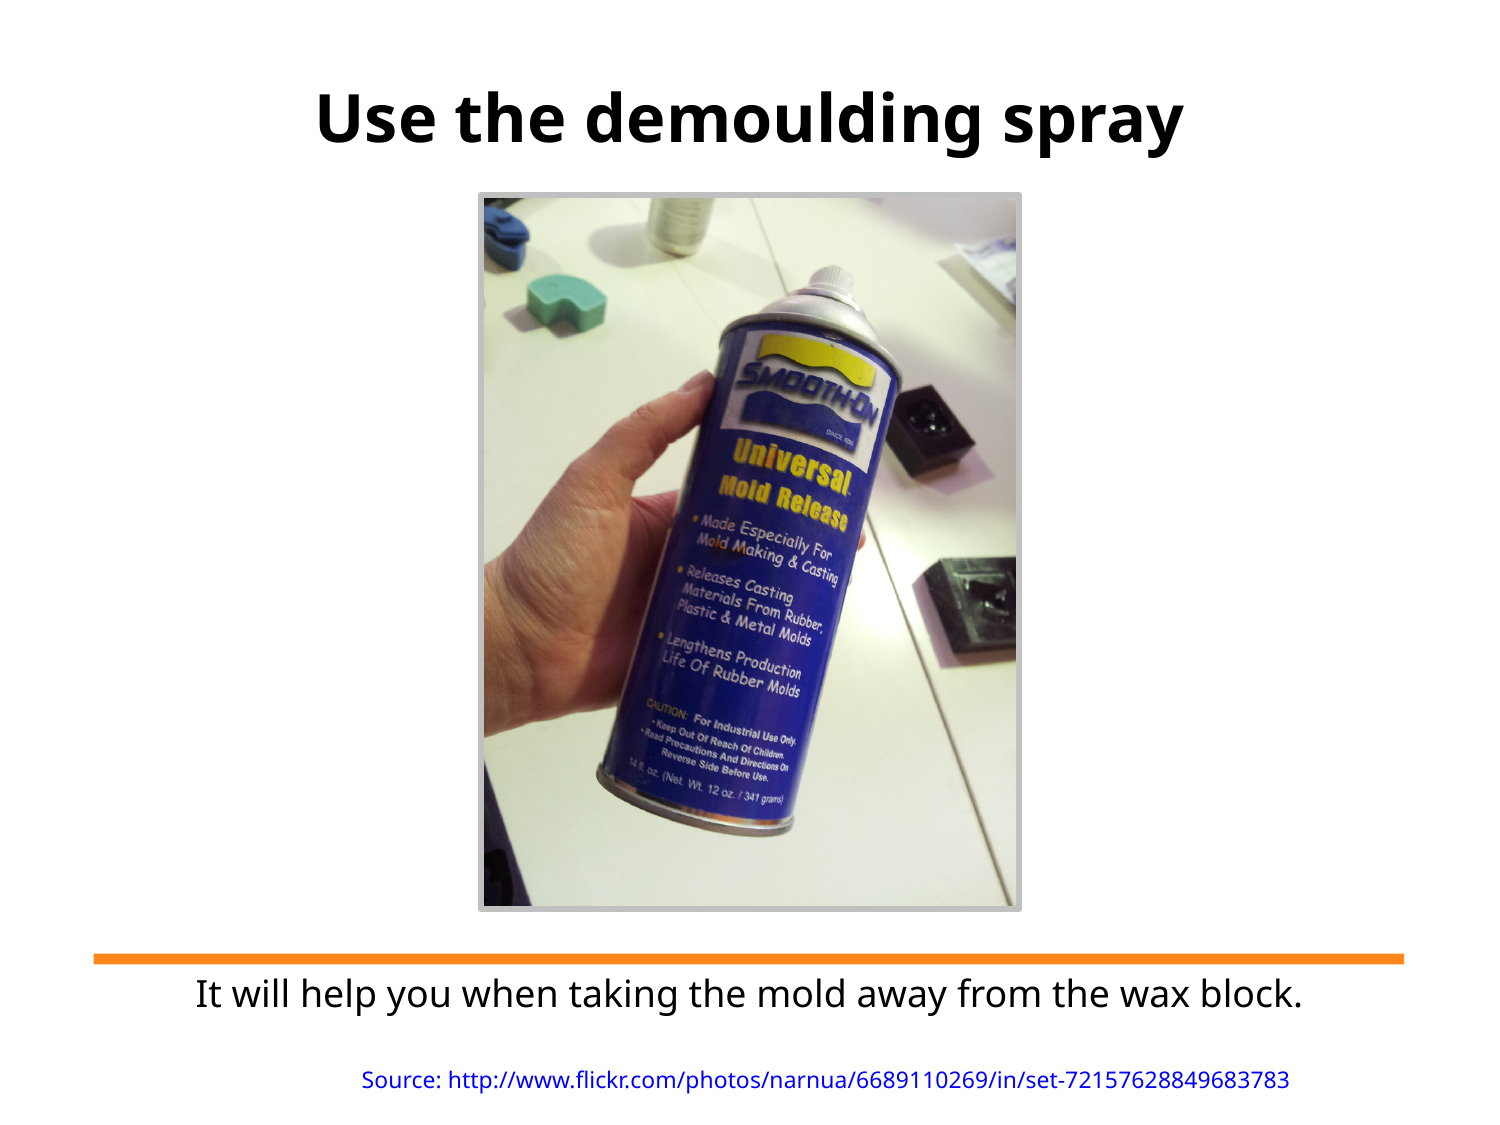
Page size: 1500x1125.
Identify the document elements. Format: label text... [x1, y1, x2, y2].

picture [0, 0, 1500, 1125]
text_box Source: http://www.flickr.com/photos/narnua/6689110269/in/set-72157628849683783 [346, 1056, 1154, 1097]
text_box It will help you when taking the mold away from the wax block. [130, 960, 1370, 1020]
title Use the demoulding spray [75, 44, 1426, 188]
